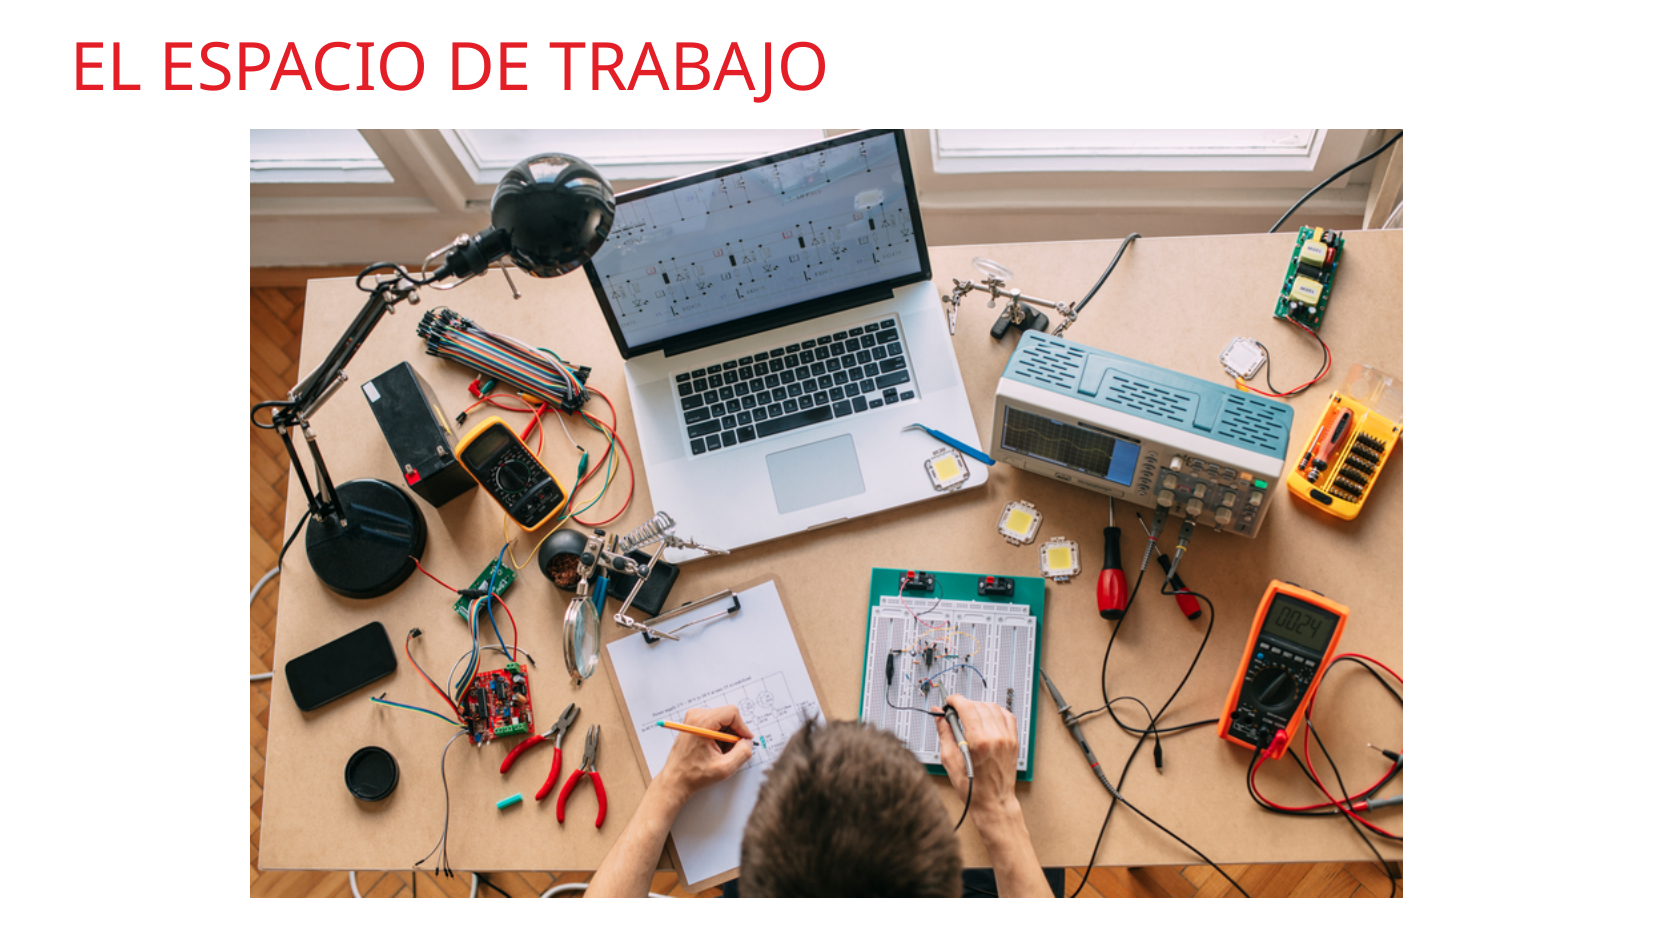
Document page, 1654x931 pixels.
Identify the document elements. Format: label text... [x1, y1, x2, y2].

title EL ESPACIO DE TRABAJO [70, 11, 1347, 118]
picture [250, 129, 1403, 898]
